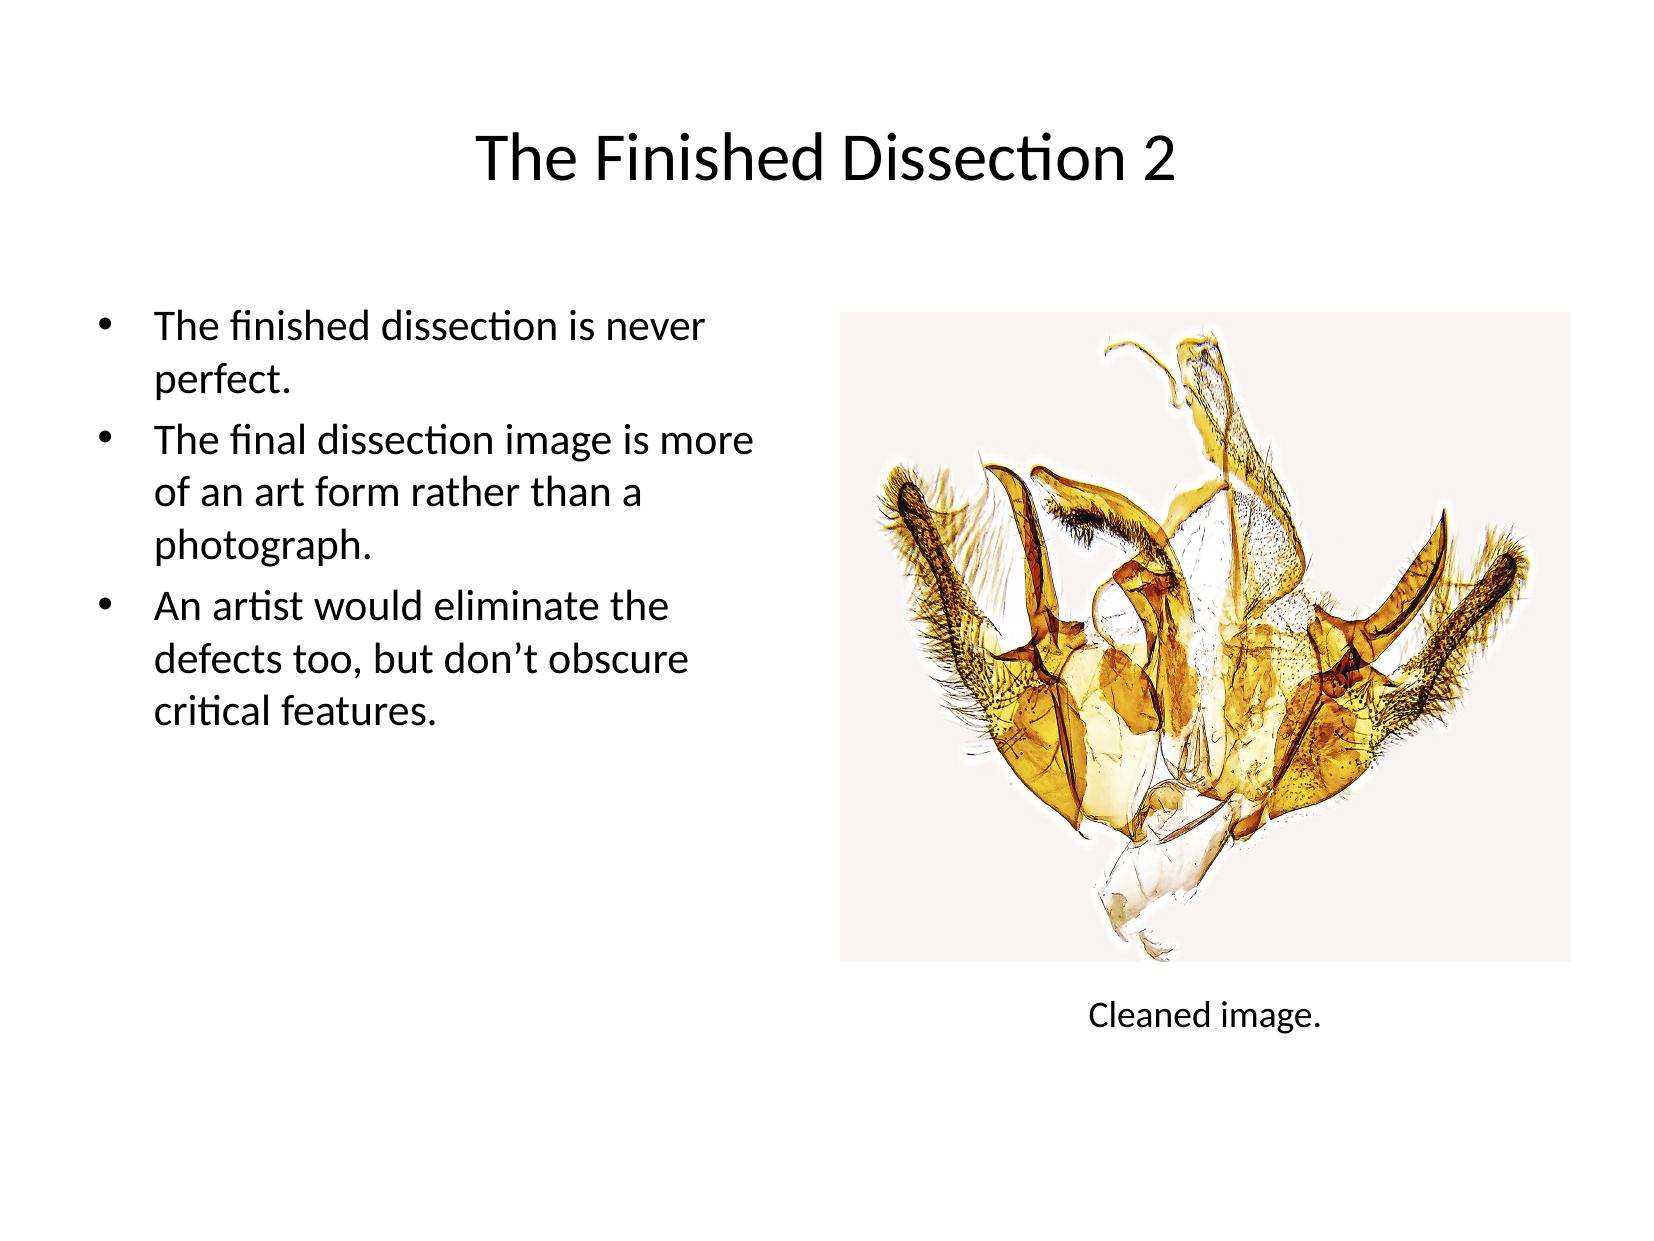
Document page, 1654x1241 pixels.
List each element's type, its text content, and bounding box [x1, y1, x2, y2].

list The finished dissection is never perfect. The final dissection image is more of an art form rather than a photograph. An artist would eliminate the defects too, but don’t obscure critical features. [82, 289, 813, 1108]
picture [840, 312, 1571, 962]
text_box Cleaned image. [840, 982, 1571, 1106]
title The Finished Dissection 2 [82, 49, 1571, 257]
